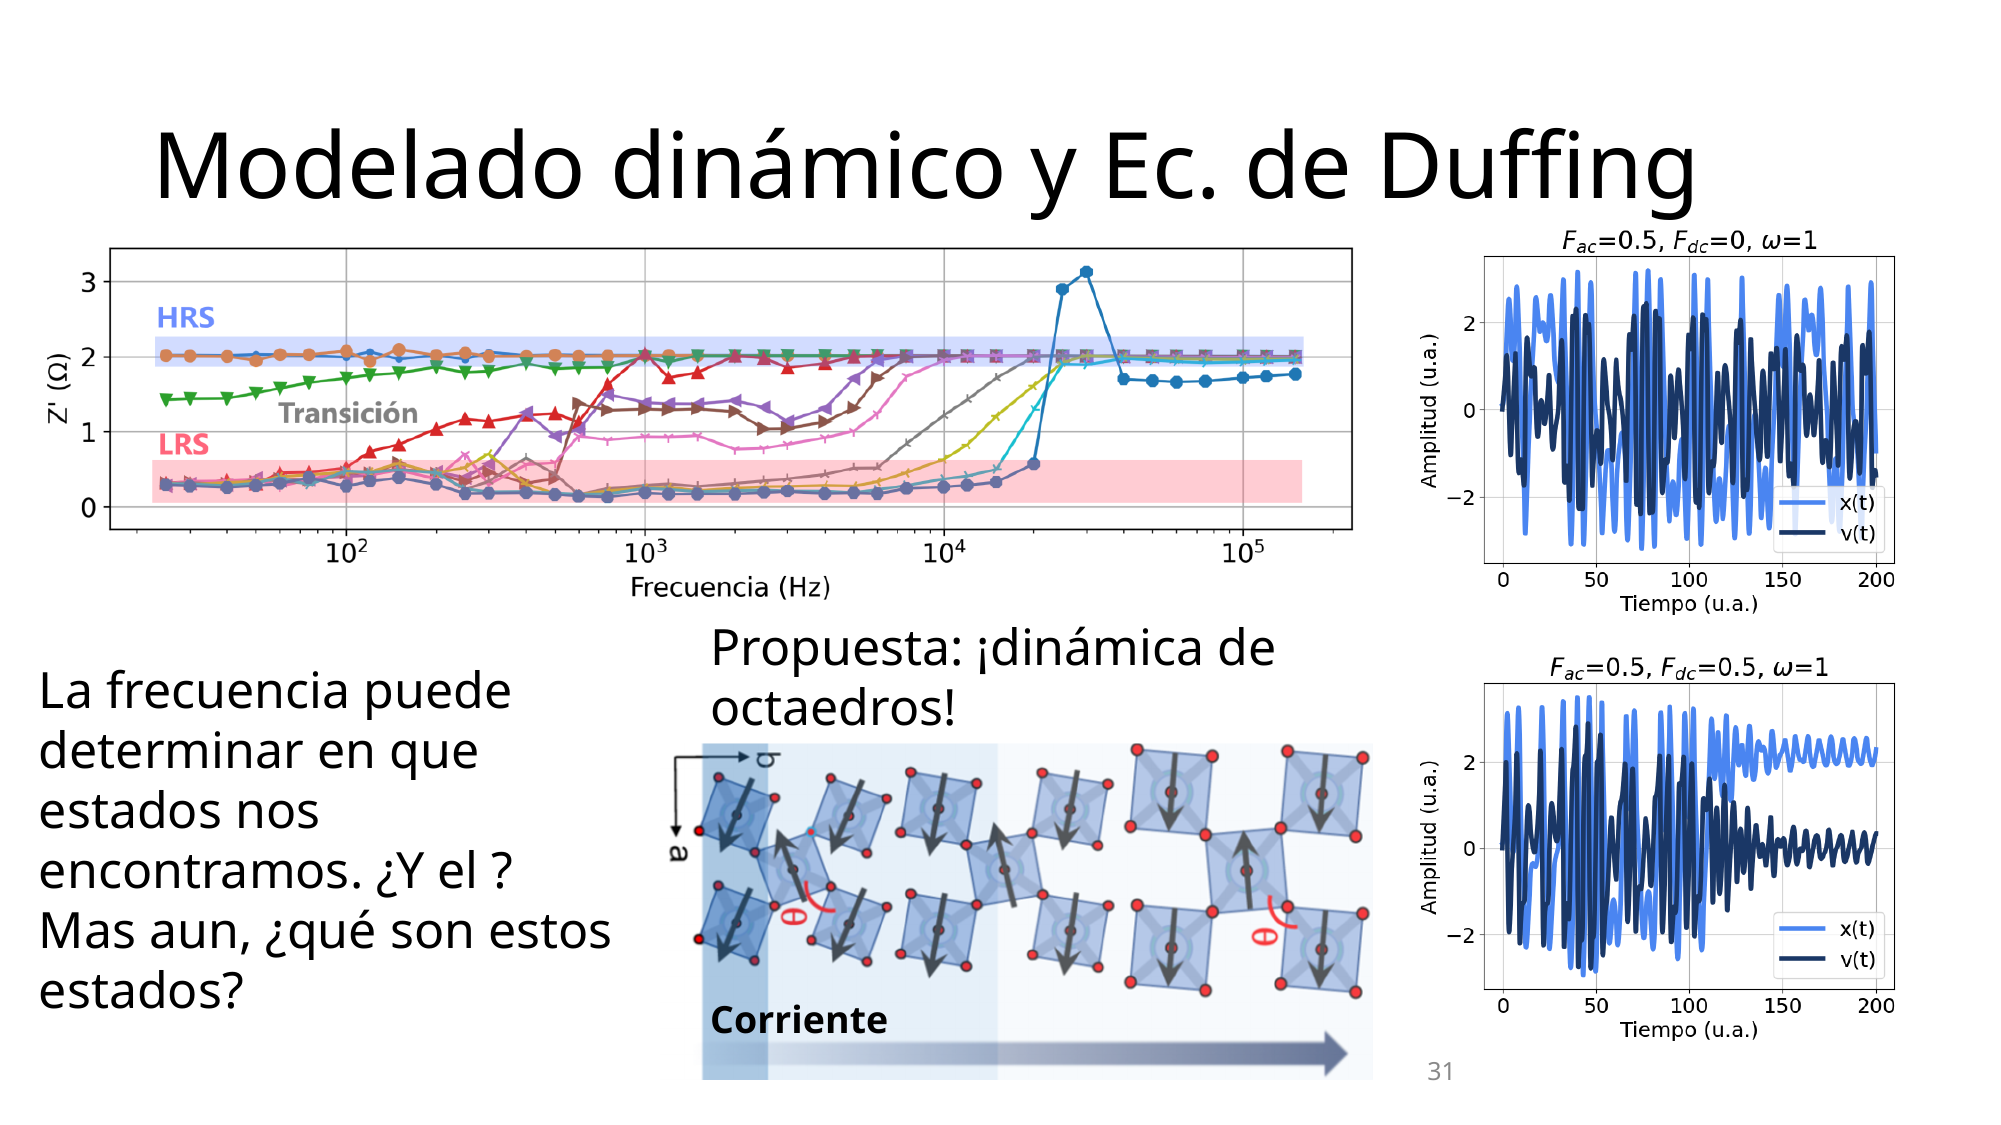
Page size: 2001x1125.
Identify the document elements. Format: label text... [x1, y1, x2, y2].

picture [1412, 648, 1903, 1049]
picture [660, 743, 1373, 1080]
title Modelado dinámico y Ec. de Duffing [137, 59, 1863, 278]
picture [34, 236, 1357, 608]
text_box Corriente [695, 988, 1146, 1049]
text_box 31 [1412, 1049, 1863, 1103]
picture [1412, 221, 1903, 623]
text_box La frecuencia puede determinar en que estados nos encontramos. ¿Y el ? Mas aun, ¿qué son estos estados? [23, 651, 636, 1031]
text_box Propuesta: ¡dinámica de octaedros! [695, 607, 1348, 743]
